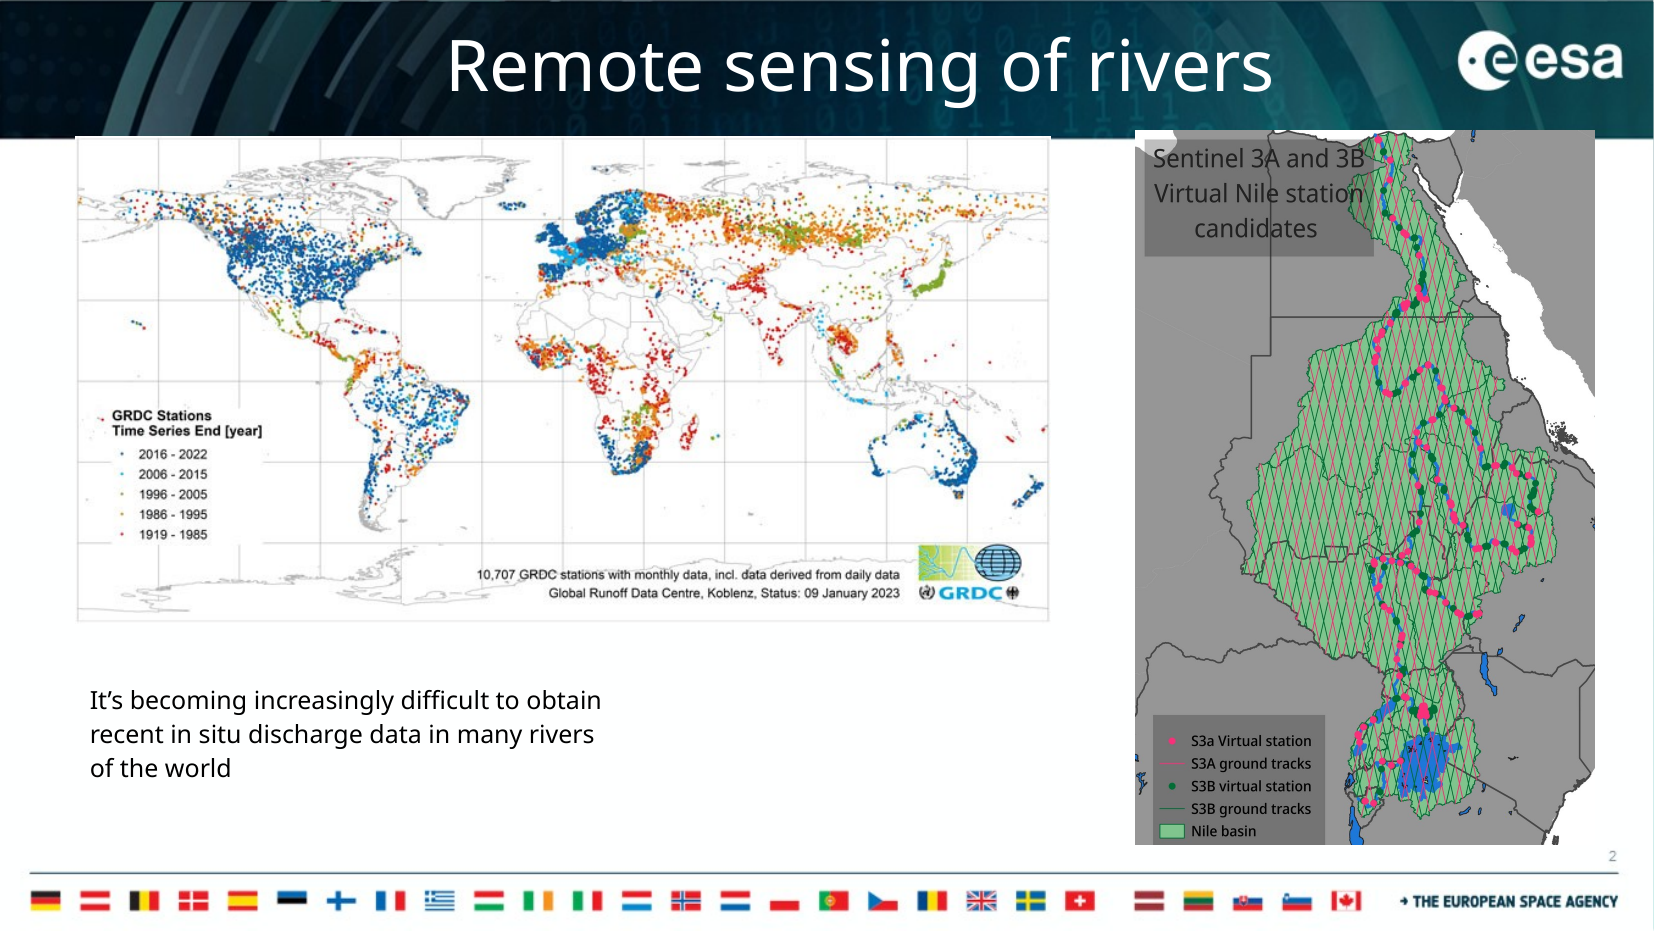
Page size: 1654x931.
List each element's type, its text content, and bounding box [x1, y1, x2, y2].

picture [0, 0, 1654, 931]
text_box It’s becoming increasingly difficult to obtain recent in situ discharge data in many rivers of the world [75, 675, 638, 792]
title Remote sensing of rivers [187, 0, 1534, 129]
picture [1095, 129, 1107, 135]
